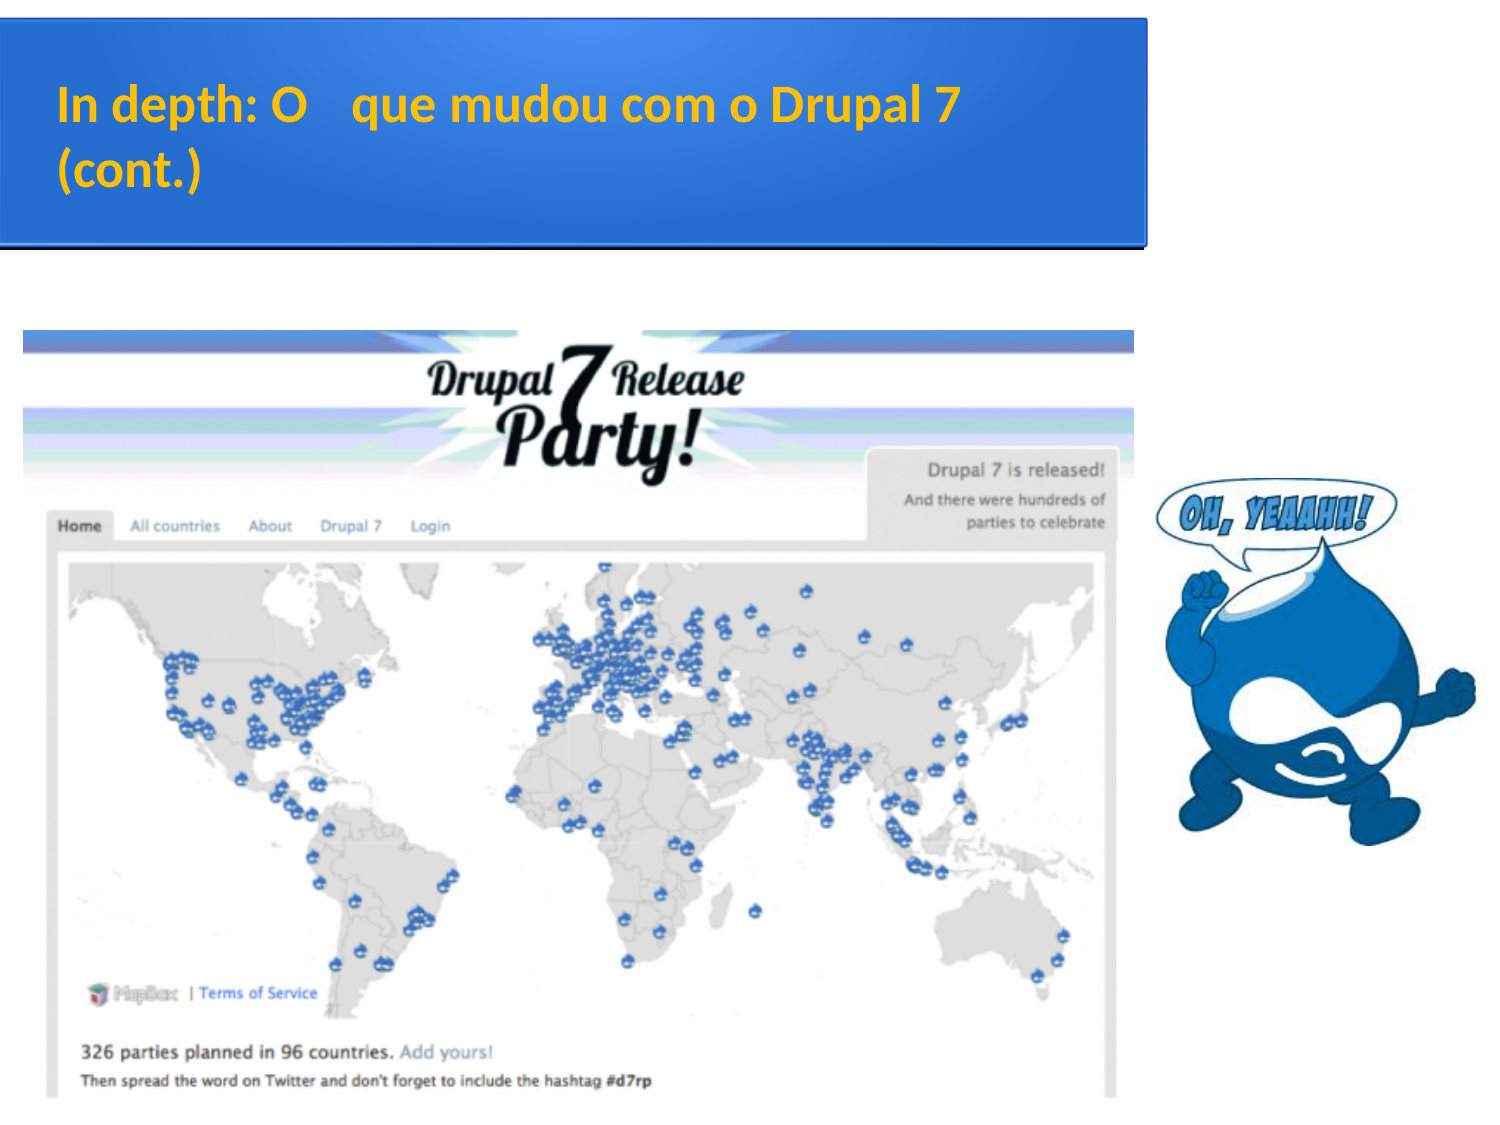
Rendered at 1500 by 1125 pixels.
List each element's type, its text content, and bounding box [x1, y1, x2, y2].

picture [23, 330, 1500, 1099]
list In depth: O que mudou com o Drupal 7 (cont.) [41, 41, 1111, 225]
